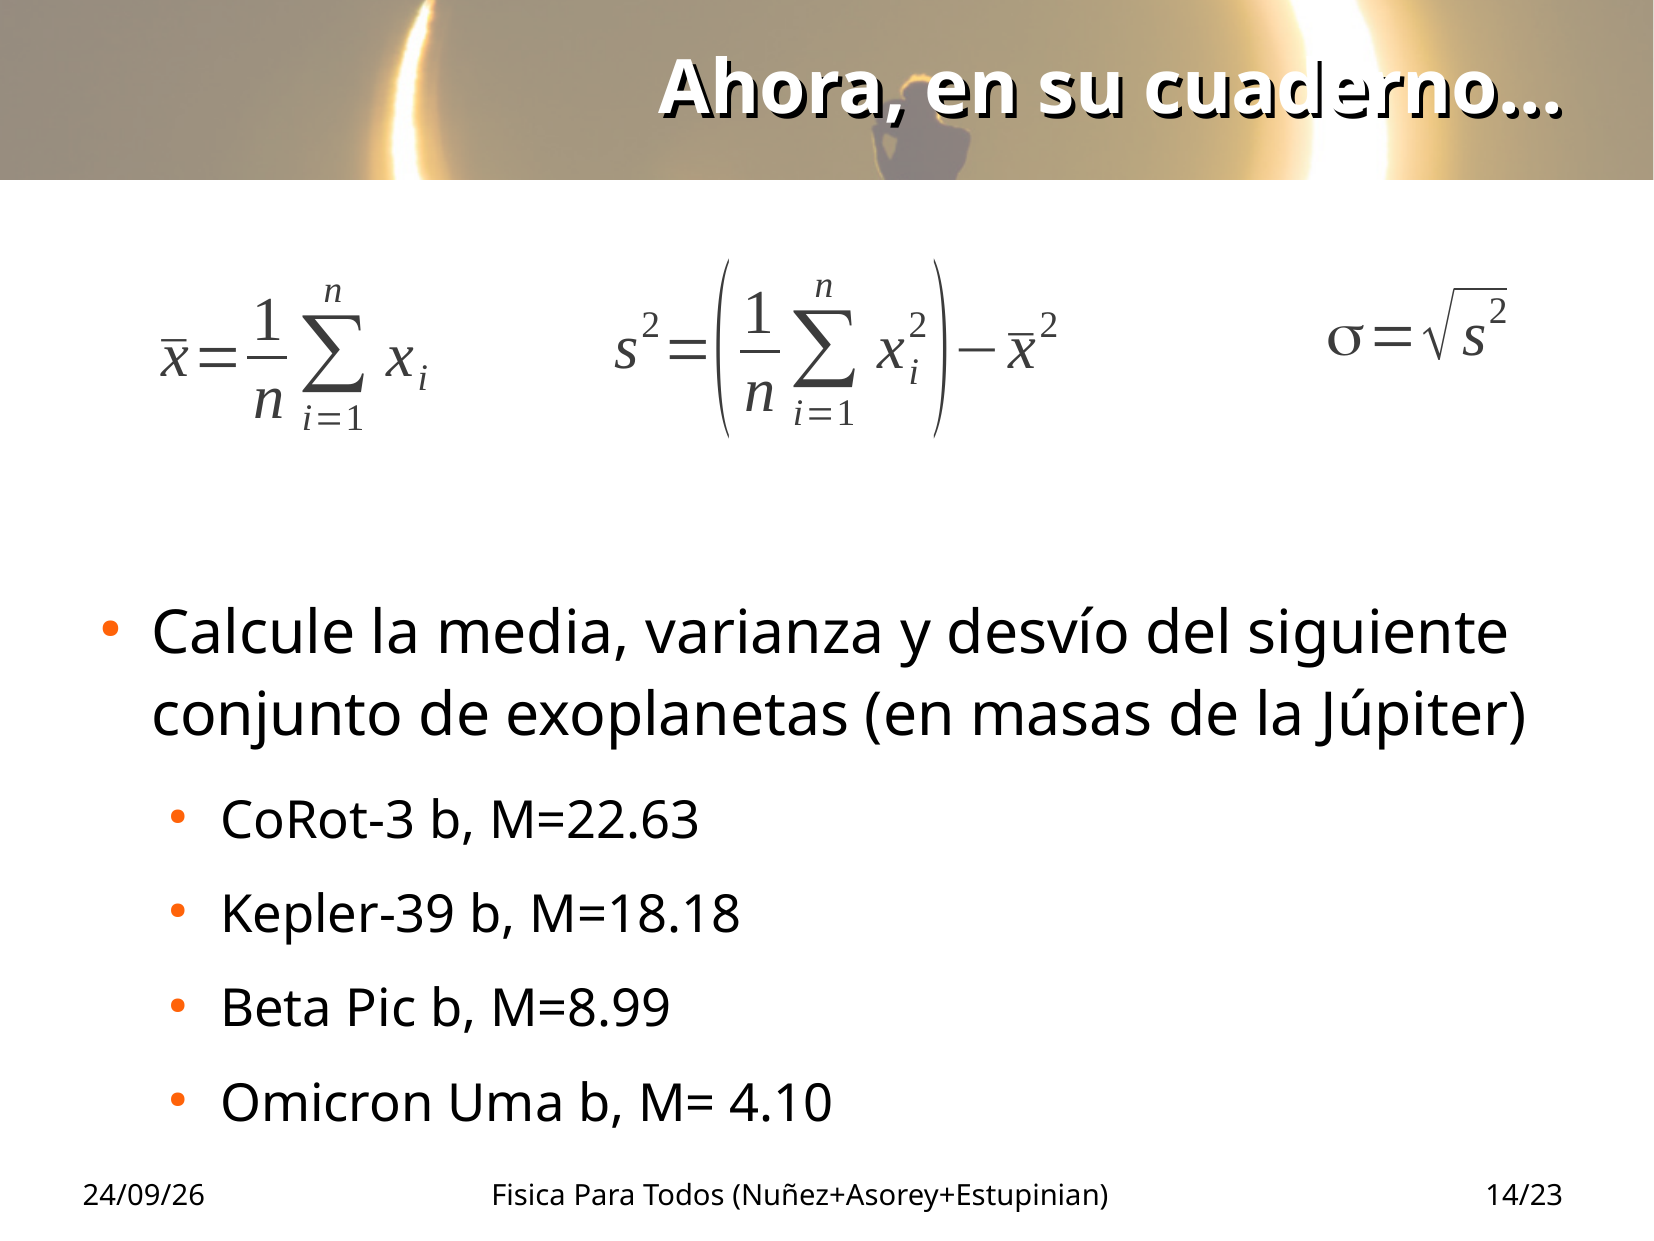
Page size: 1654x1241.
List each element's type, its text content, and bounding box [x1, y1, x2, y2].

chart [150, 270, 436, 439]
list Calcule la media, varianza y desvío del siguiente conjunto de exoplanetas (en masas de la Júpiter) CoRot-3 b, M=22.63 Kepler-39 b, M=18.18 Beta Pic b, M=8.99 Omicron Uma b, M= 4.10 [82, 255, 1571, 1156]
title Ahora, en su cuaderno... [75, 19, 1564, 151]
chart [1320, 285, 1515, 370]
chart [605, 255, 1066, 442]
picture [0, 0, 1654, 180]
